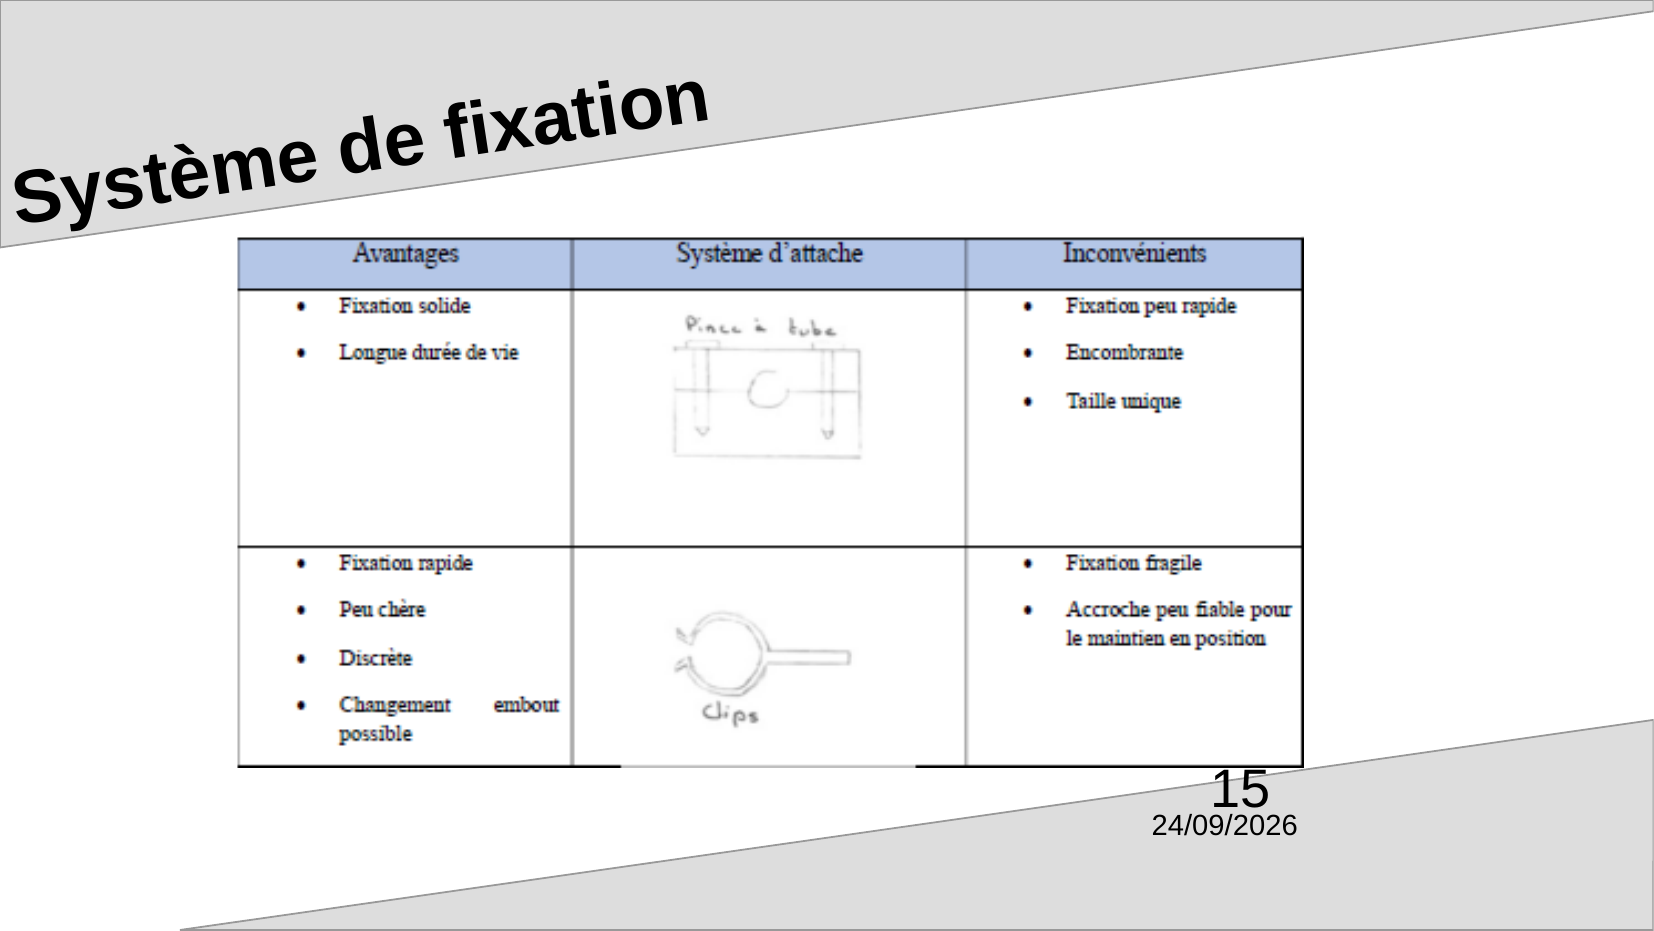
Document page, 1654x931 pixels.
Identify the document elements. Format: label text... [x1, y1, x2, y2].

text_box [1151, 752, 1624, 871]
title Système de fixation [0, 0, 1484, 274]
picture [236, 236, 1304, 768]
